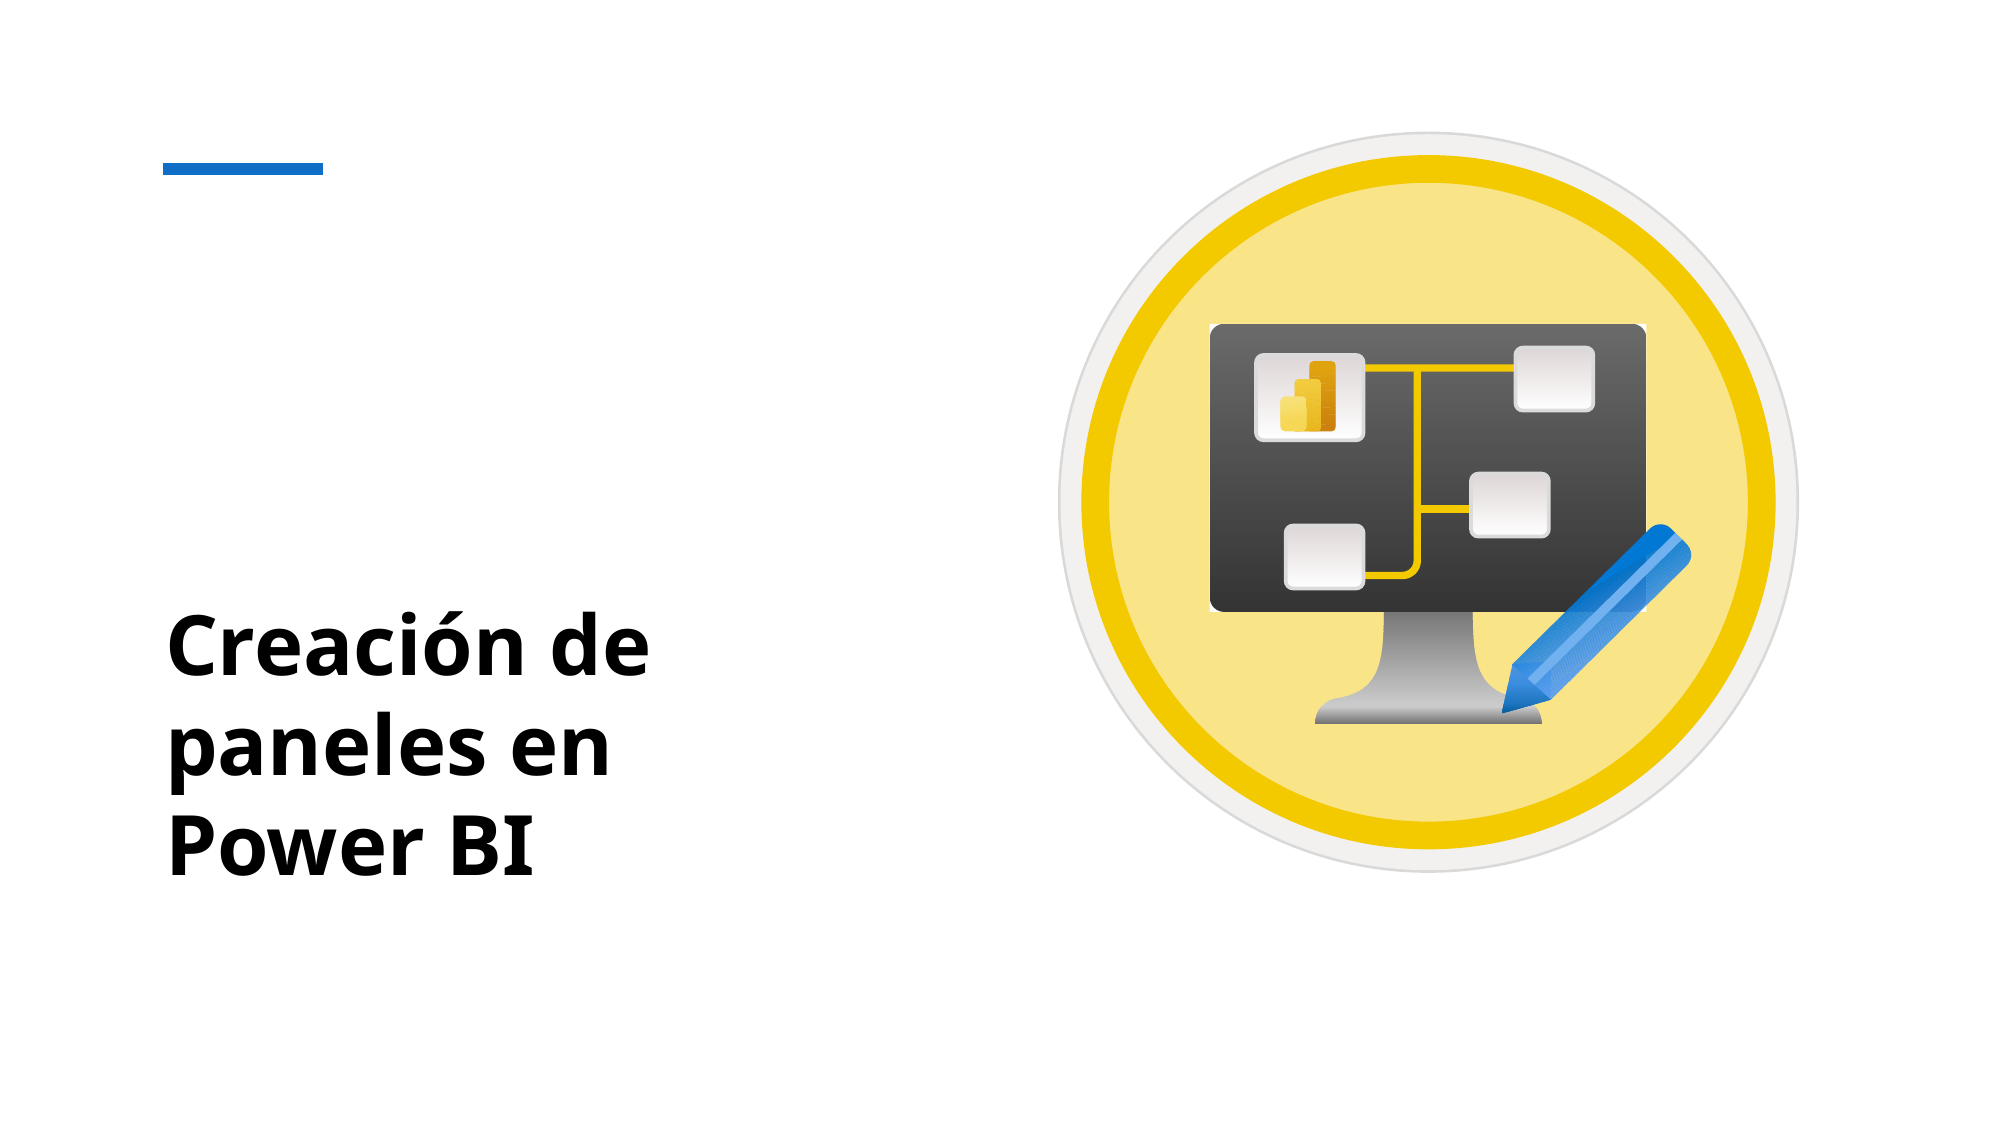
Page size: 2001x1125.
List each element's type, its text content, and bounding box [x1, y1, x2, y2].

title Creación de paneles en Power BI [150, 470, 916, 900]
picture [1043, 114, 1815, 886]
